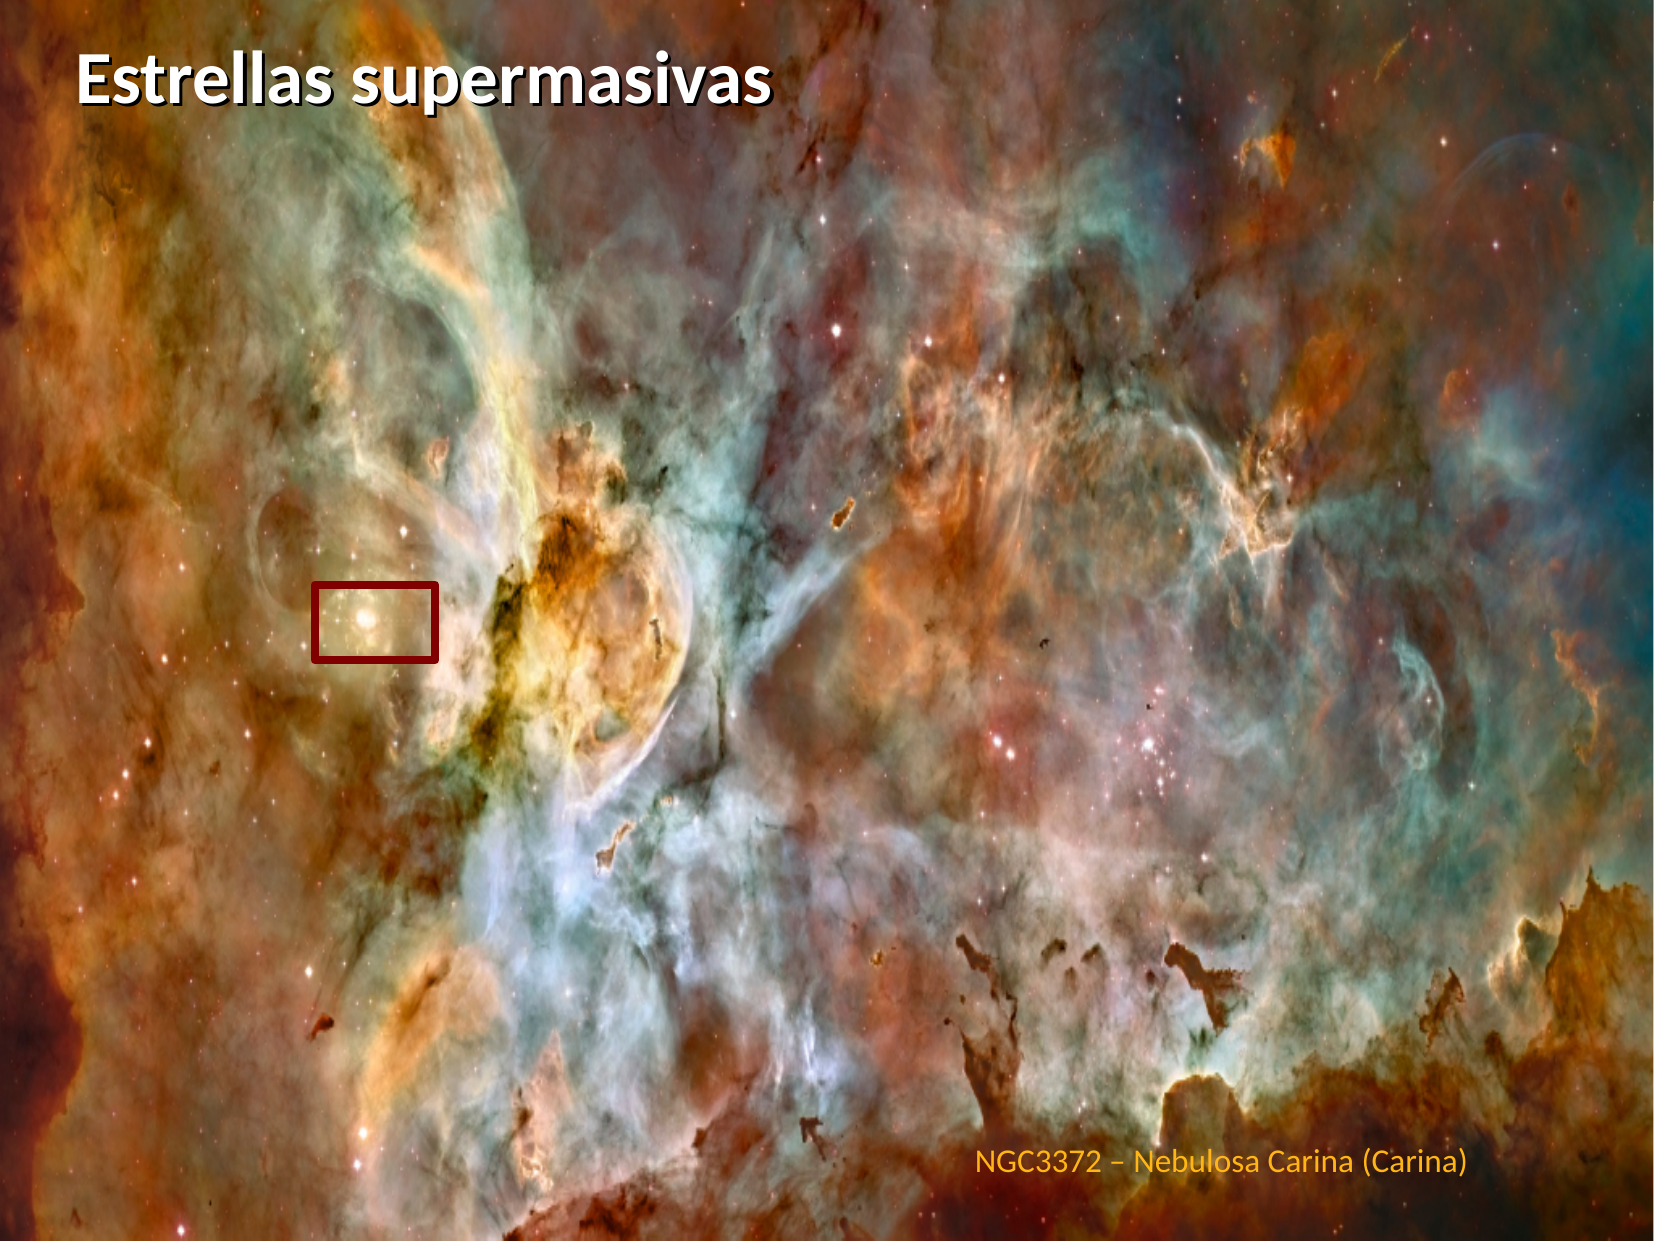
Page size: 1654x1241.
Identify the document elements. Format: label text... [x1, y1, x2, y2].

title Estrellas supermasivas [75, 19, 1564, 151]
text_box NGC3372 – Nebulosa Carina (Carina) [960, 1140, 1557, 1192]
picture [0, 0, 1654, 1241]
